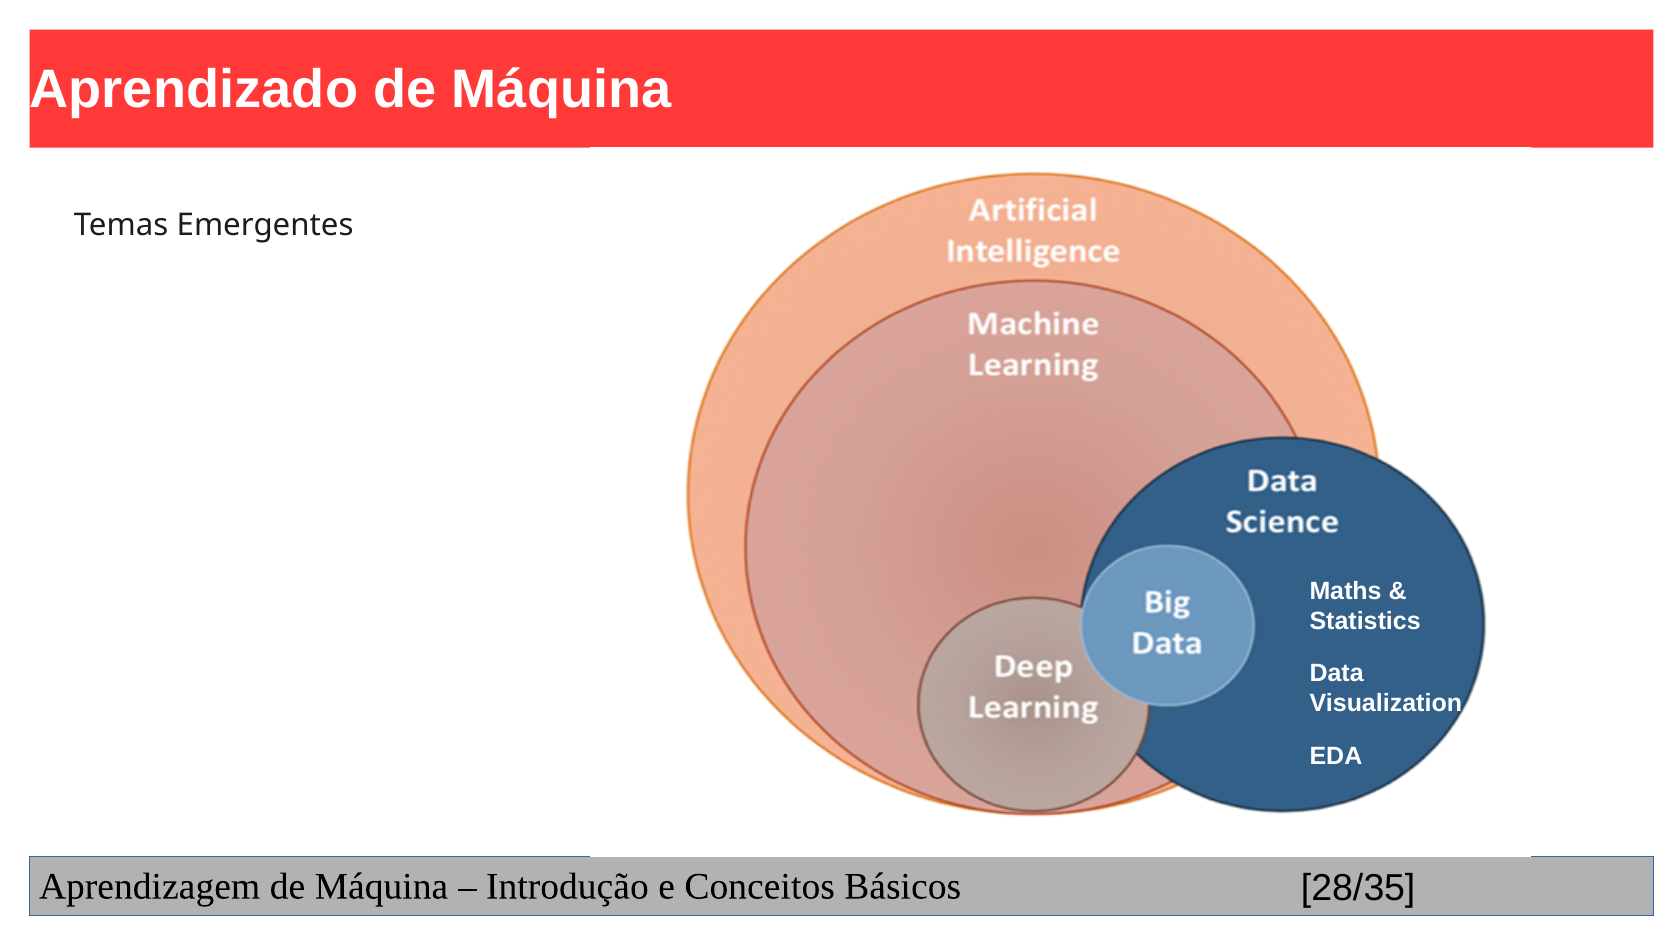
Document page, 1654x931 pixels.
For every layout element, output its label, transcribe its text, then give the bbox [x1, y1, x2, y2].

picture [590, 147, 1531, 857]
text_box Maths & Statistics Data Visualization EDA [1294, 566, 1497, 749]
title Aprendizado de Máquina [29, 29, 1654, 148]
text_box Temas Emergentes [59, 194, 386, 355]
